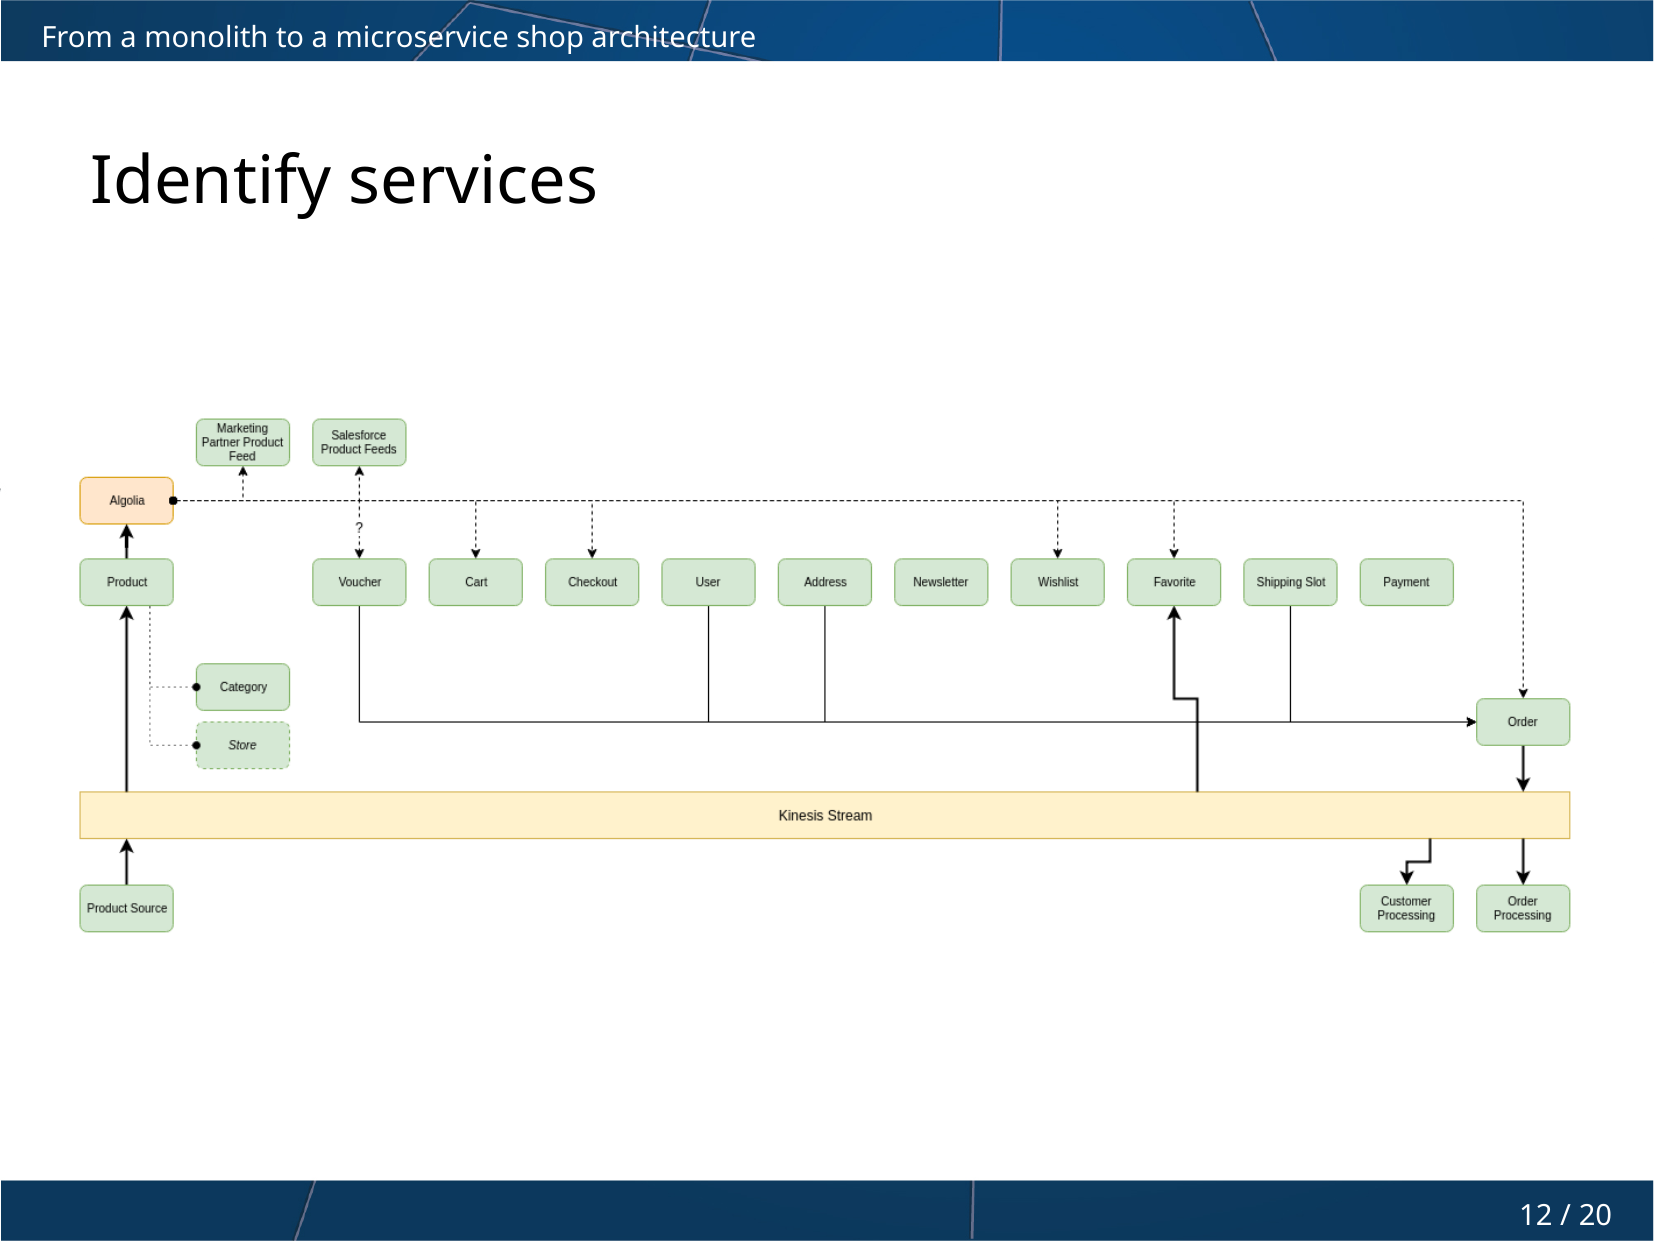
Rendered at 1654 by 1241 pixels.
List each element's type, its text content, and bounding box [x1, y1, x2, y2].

picture [0, 0, 1654, 1241]
title Identify services [31, 61, 1538, 295]
